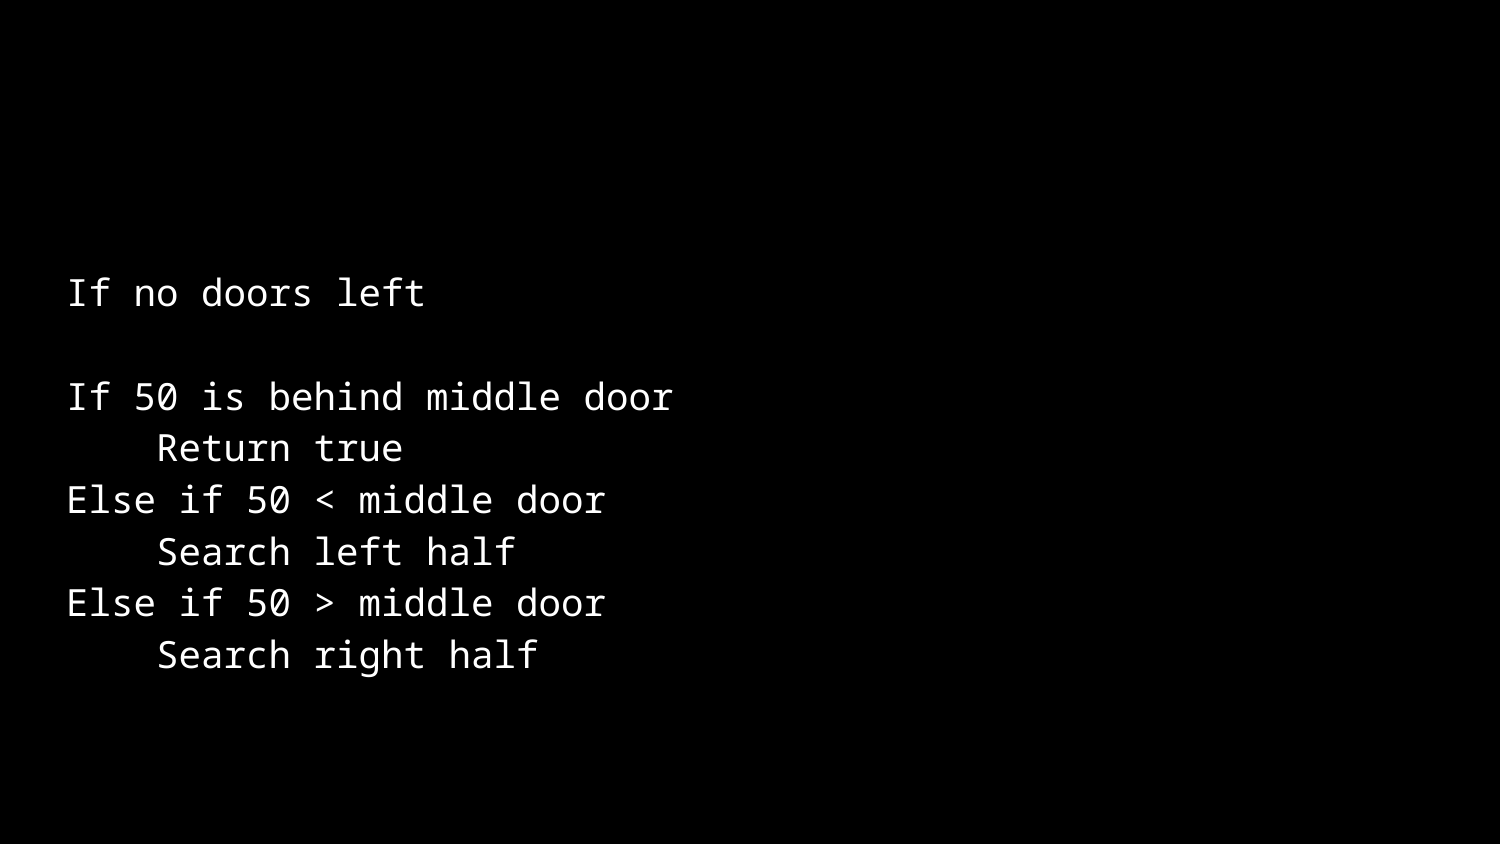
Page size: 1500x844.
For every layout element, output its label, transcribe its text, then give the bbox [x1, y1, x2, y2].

list If no doors left If 50 is behind middle door Return true Else if 50 < middle door Search left half Else if 50 > middle door Search right half [51, 189, 1449, 750]
